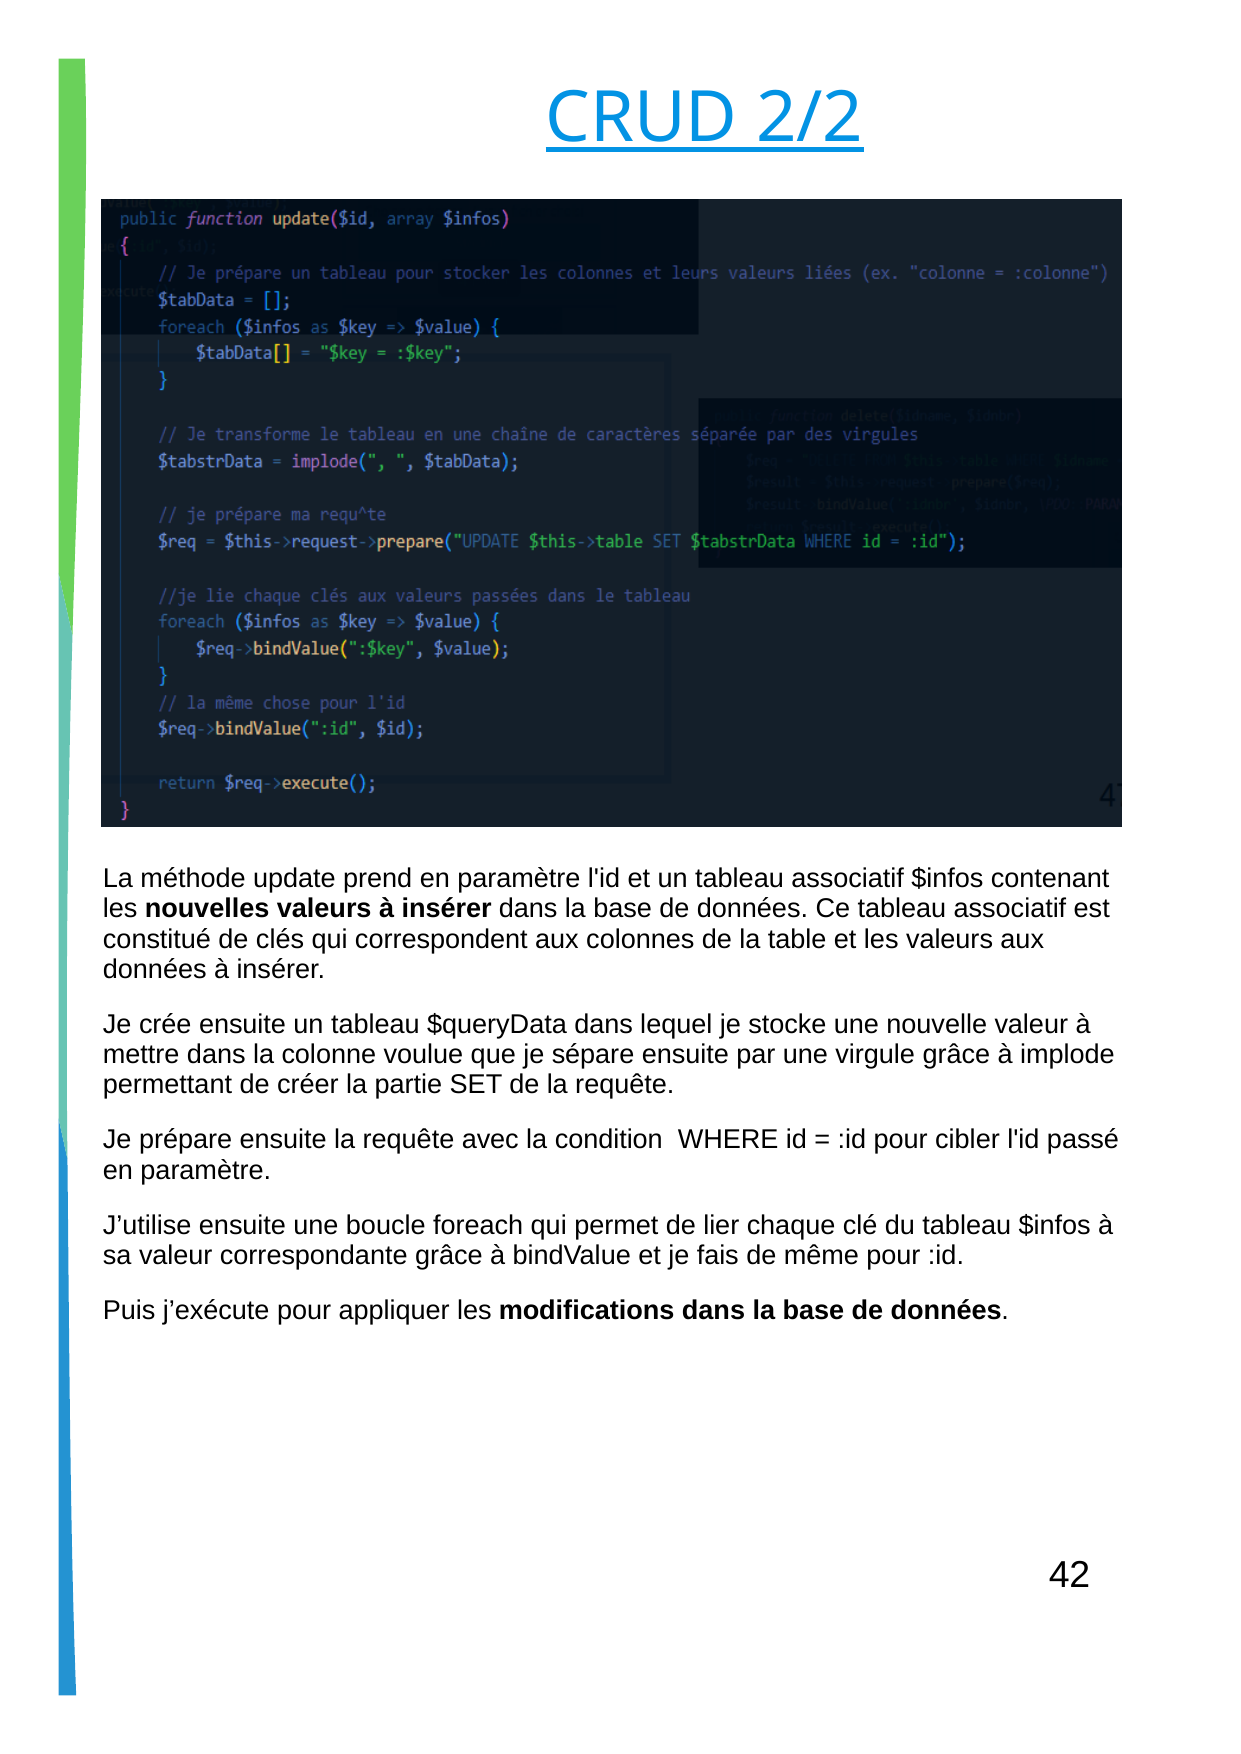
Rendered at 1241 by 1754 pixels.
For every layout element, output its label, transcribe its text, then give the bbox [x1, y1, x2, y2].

text_box La méthode update prend en paramètre l'id et un tableau associatif $infos contenant les nouvelles valeurs à insérer dans la base de données. Ce tableau associatif est constitué de clés qui correspondent aux colonnes de la table et les valeurs aux données à insérer. Je crée ensuite un tableau $queryData dans lequel je stocke une nouvelle valeur à mettre dans la colonne voulue que je sépare ensuite par une virgule grâce à implode permettant de créer la partie SET de la requête. Je prépare ensuite la requête avec la condition WHERE id = :id pour cibler l'id passé en paramètre. J’utilise ensuite une boucle foreach qui permet de lier chaque clé du tableau $infos à sa valeur correspondante grâce à bindValue et je fais de même pour :id. Puis j’exécute pour appliquer les modifications dans la base de données. [88, 855, 1162, 1580]
text_box <numéro> [1034, 1545, 1235, 1670]
text_box CRUD 2/2 [530, 58, 886, 199]
picture [101, 199, 1122, 827]
